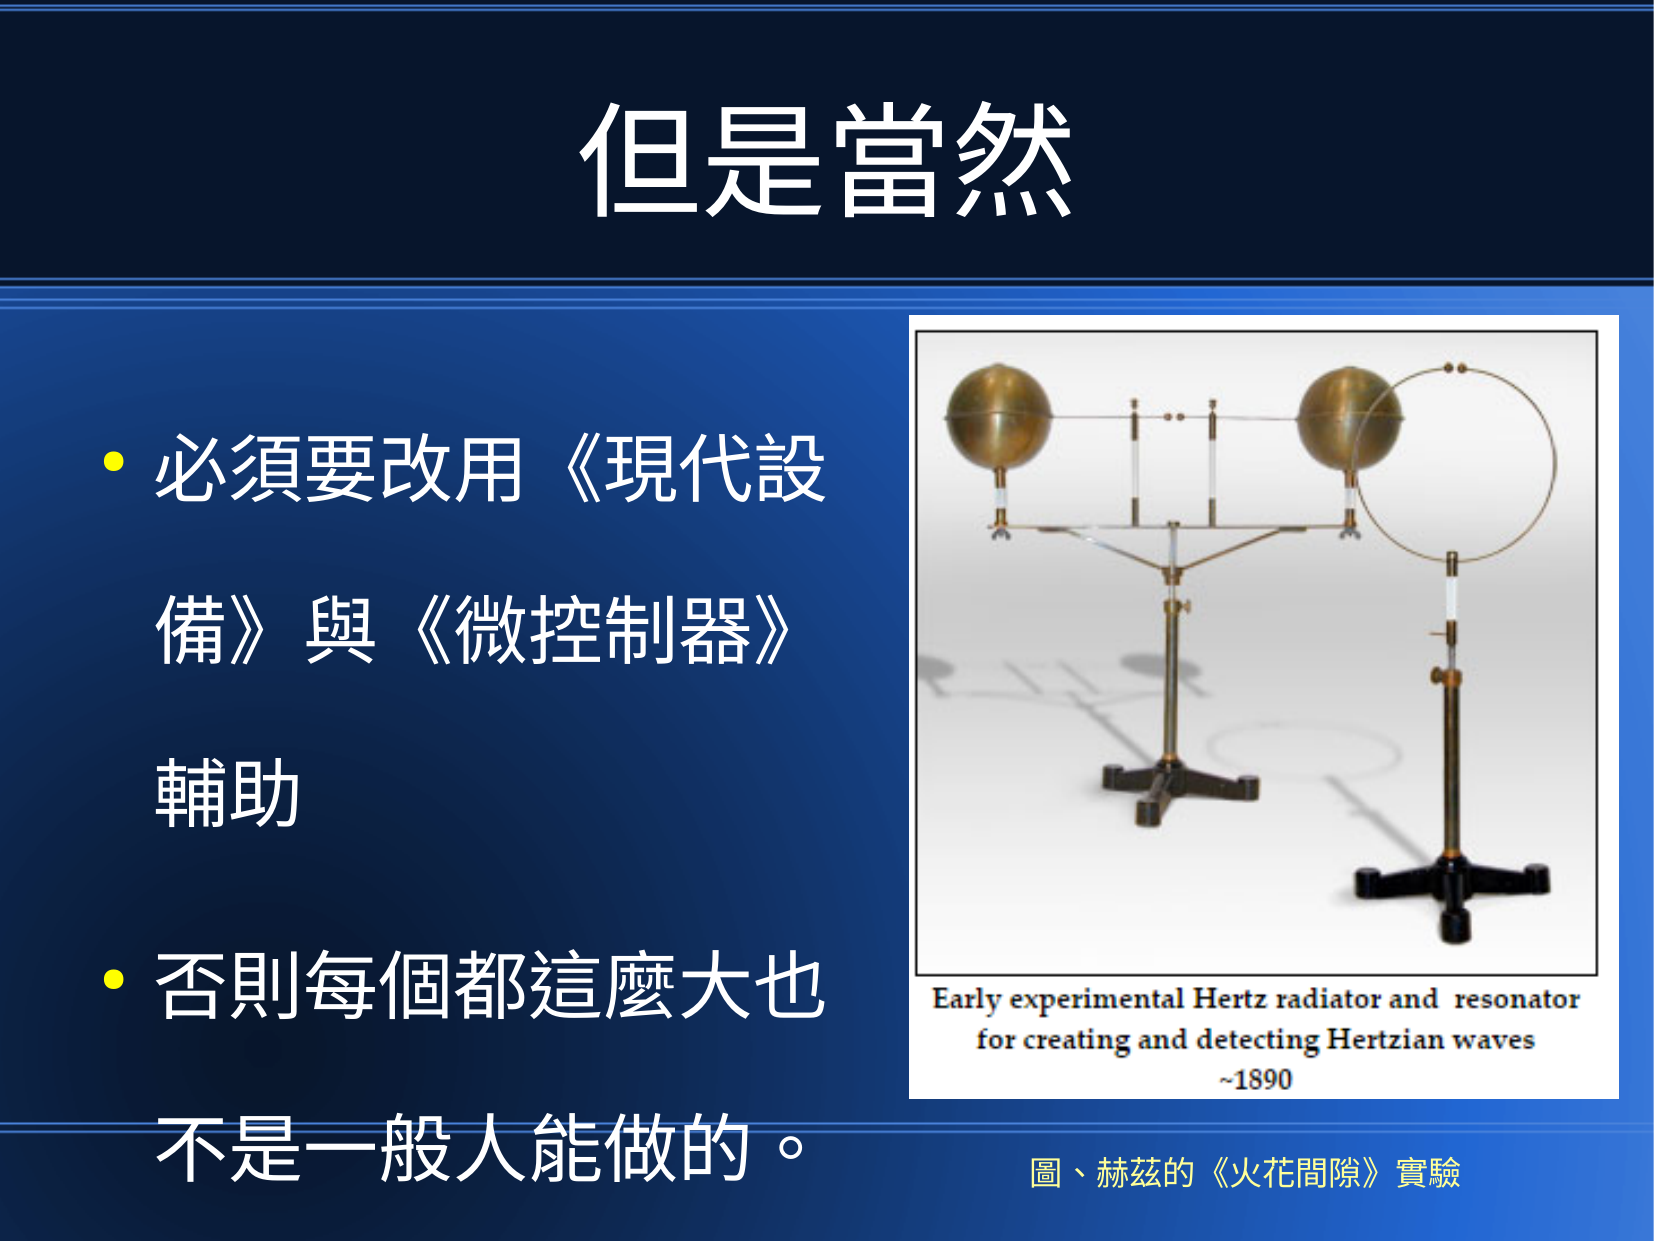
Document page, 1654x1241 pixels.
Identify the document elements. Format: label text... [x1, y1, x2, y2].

text_box 圖、赫茲的《火花間隙》實驗 [1015, 1139, 1478, 1196]
picture [0, 0, 1654, 1241]
list 必須要改用《現代設備》與《微控制器》輔助 否則每個都這麼大也不是一般人能做的。 [82, 355, 886, 1241]
title 但是當然 [82, 49, 1571, 257]
